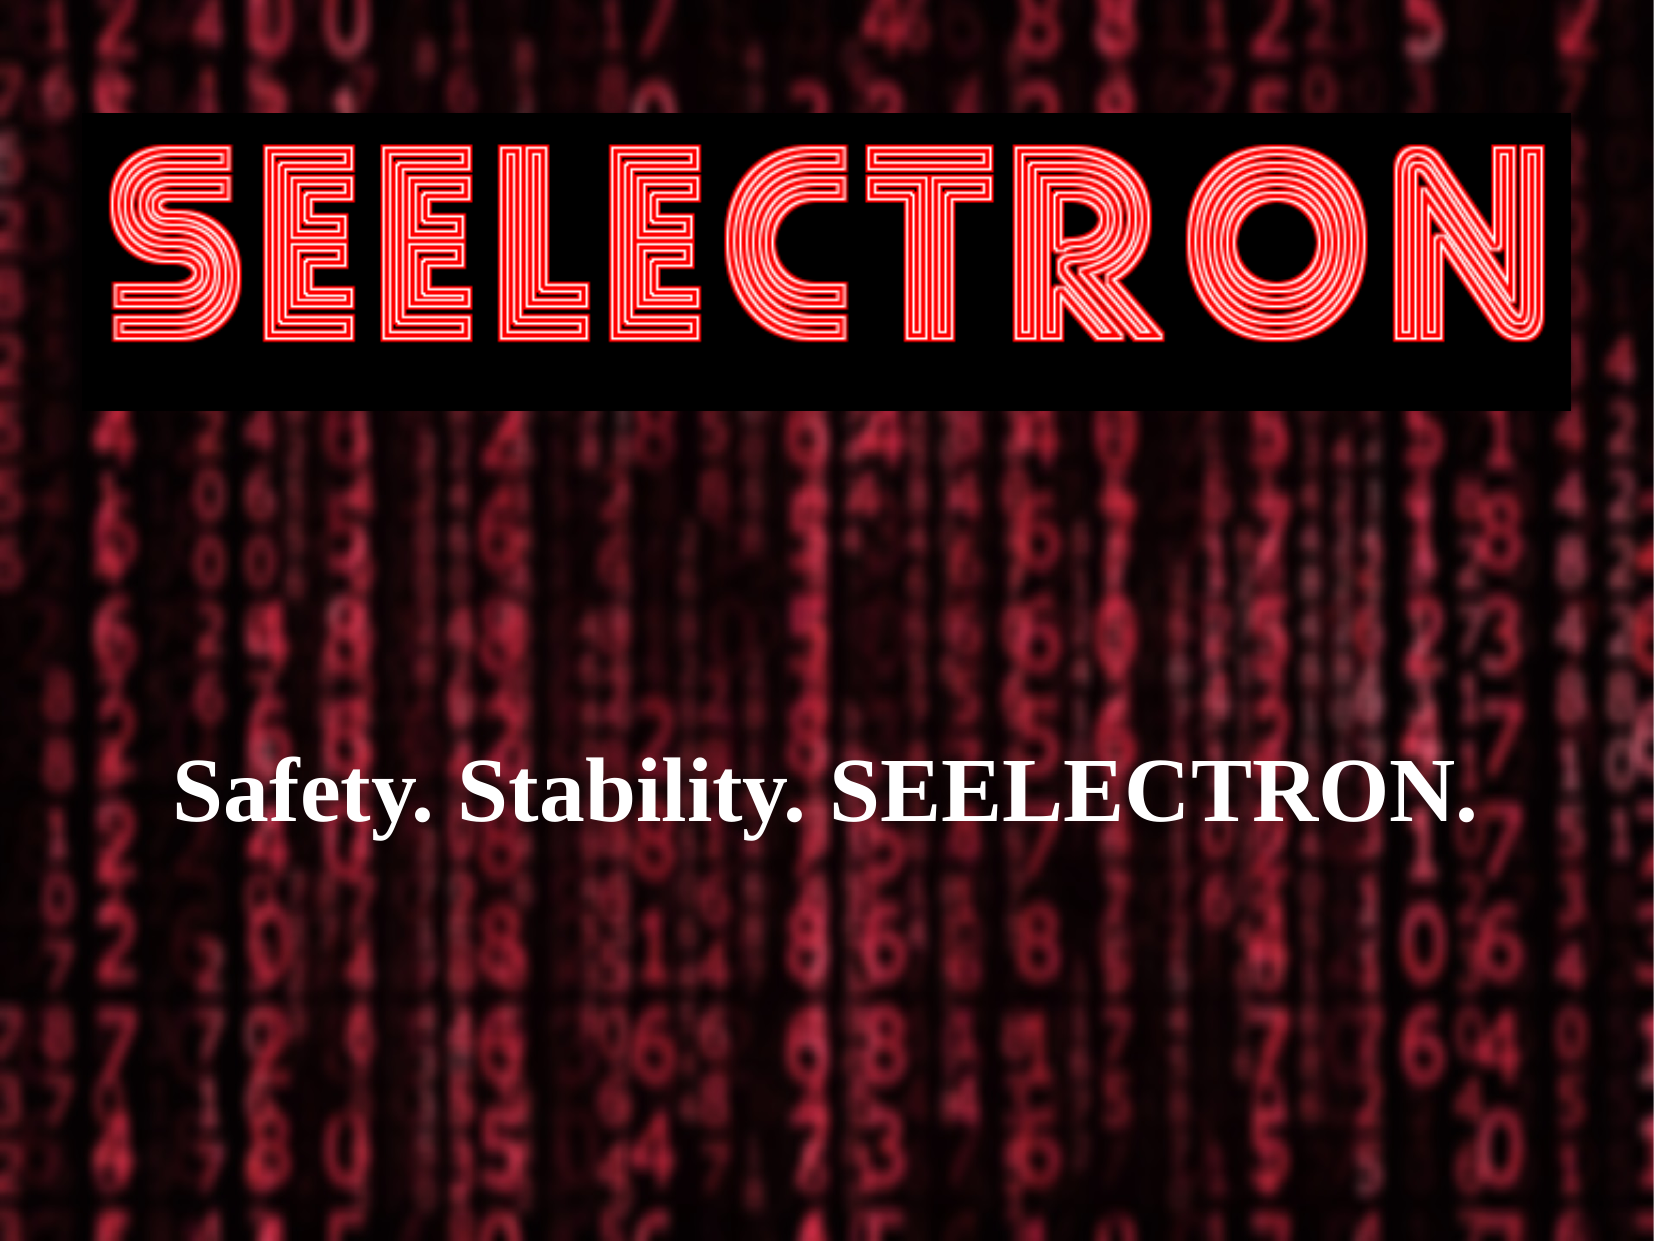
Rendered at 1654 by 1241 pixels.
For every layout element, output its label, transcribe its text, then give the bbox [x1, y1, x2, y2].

title Safety. Stability. SEELECTRON. [82, 687, 1571, 895]
picture [0, 0, 1654, 1241]
